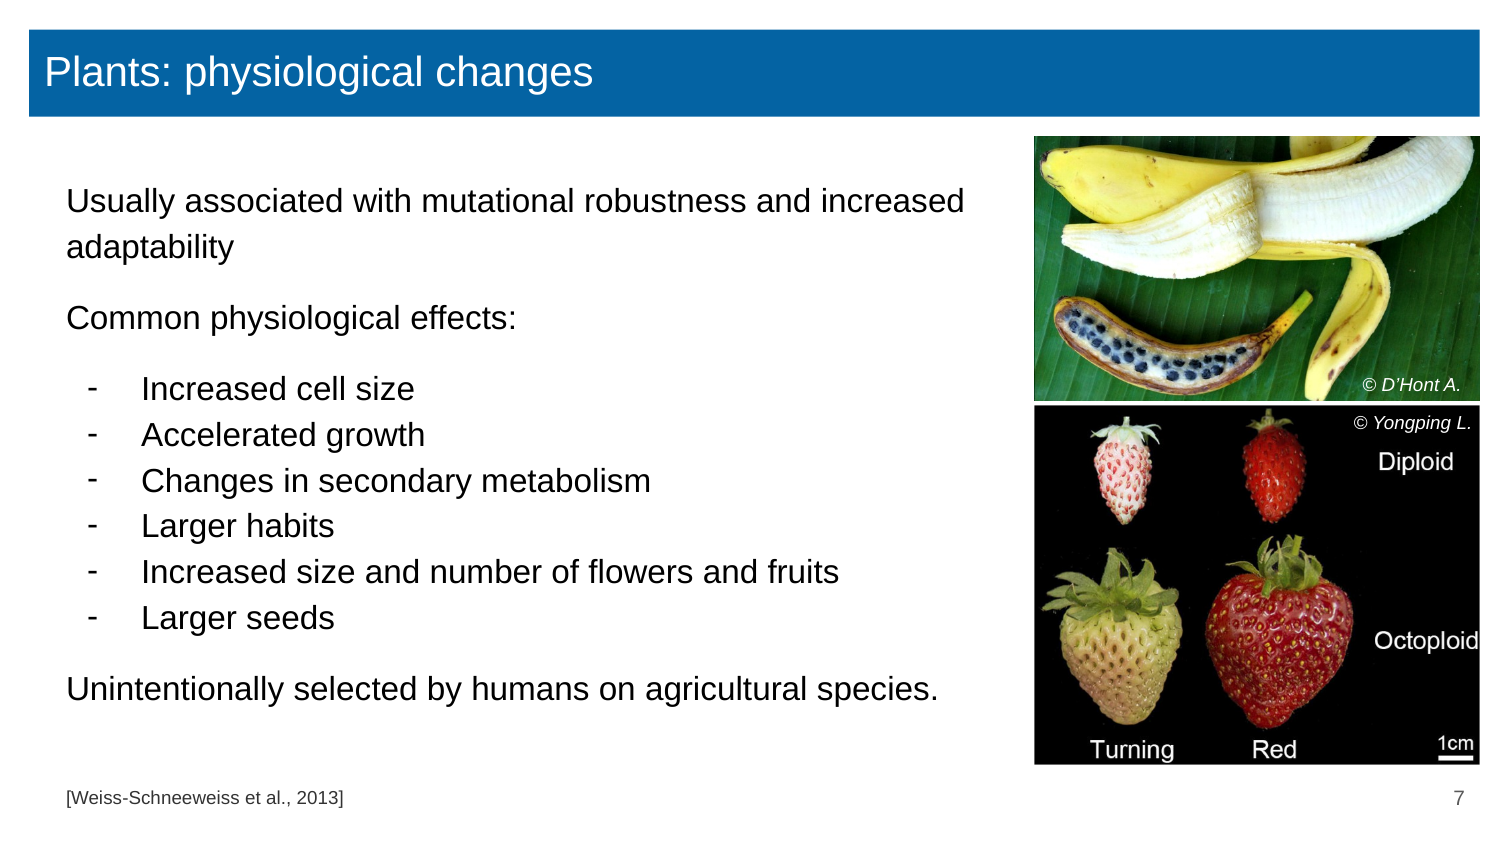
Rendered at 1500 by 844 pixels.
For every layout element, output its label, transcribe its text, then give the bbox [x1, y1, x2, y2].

text_box © D’Hont A. [1347, 361, 1480, 399]
slide_number <number> [1389, 765, 1480, 830]
picture [1034, 405, 1480, 765]
slide_number [Weiss-Schneeweiss et al., 2013] [51, 764, 382, 830]
title Plants: physiological changes [29, 29, 1480, 117]
list Usually associated with mutational robustness and increased adaptability Common physiological effects: Increased cell size Accelerated growth Changes in secondary metabolism Larger habits Increased size and number of flowers and fruits Larger seeds Unintentionally selected by humans on agricultural species. [51, 117, 1035, 765]
text_box © Yongping L. [1339, 399, 1489, 444]
picture [1035, 136, 1480, 401]
